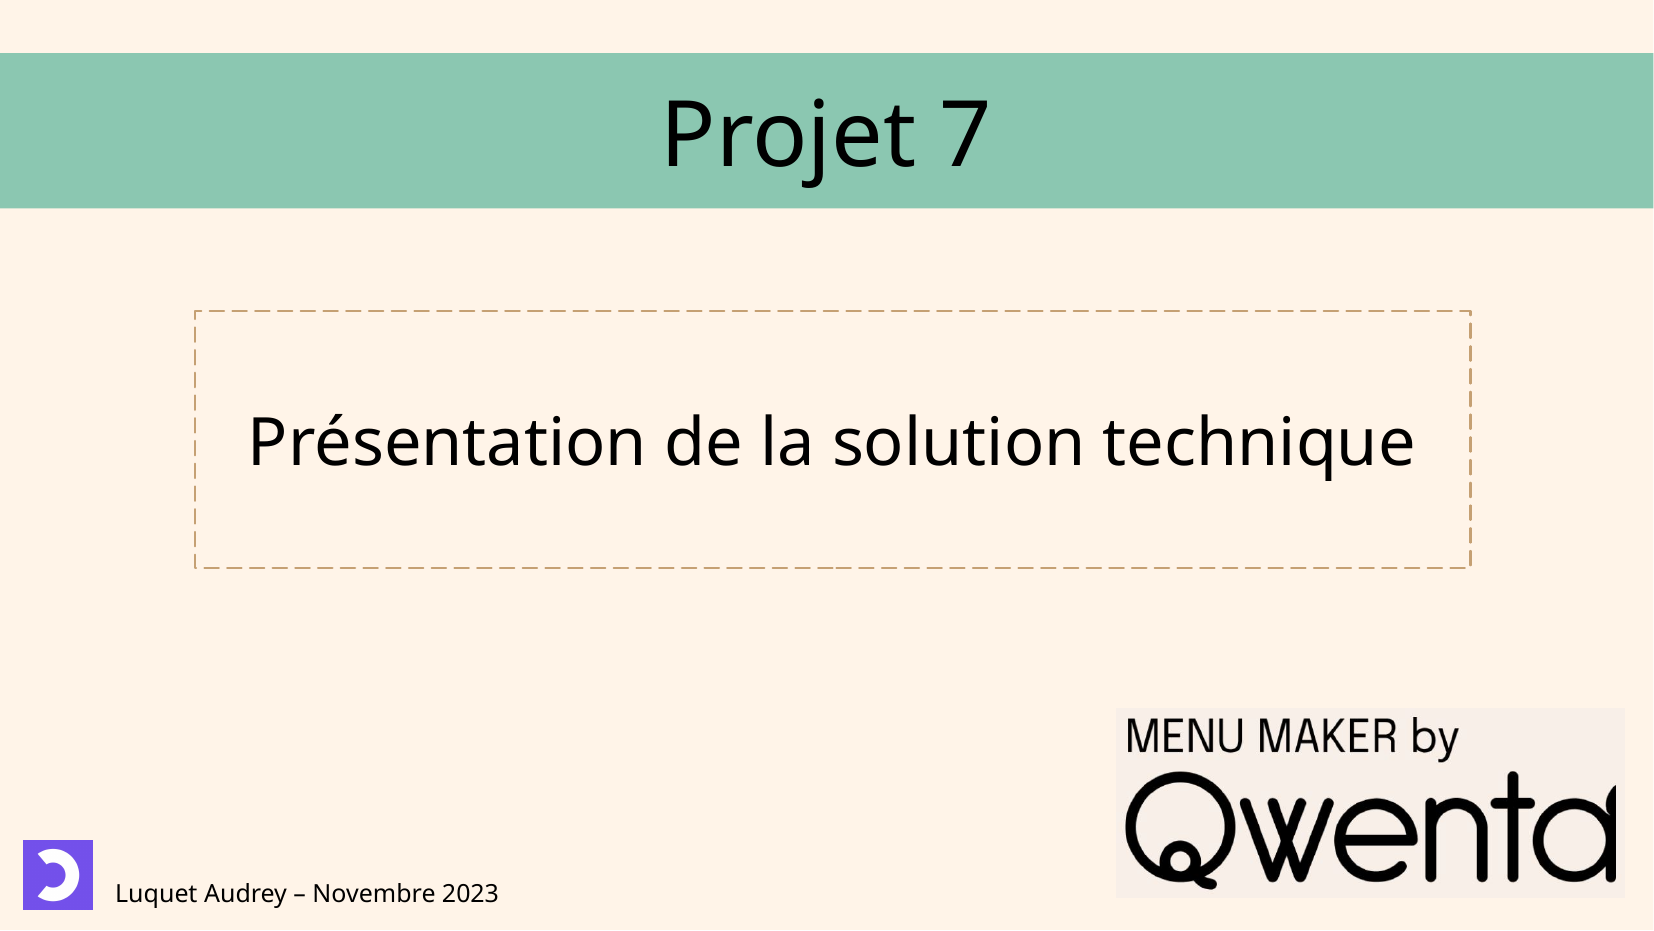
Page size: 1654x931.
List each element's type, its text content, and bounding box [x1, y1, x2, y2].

subtitle Présentation de la solution technique [194, 311, 1471, 568]
picture [23, 840, 93, 910]
title Projet 7 [0, 53, 1654, 209]
picture [1116, 708, 1625, 898]
text_box Luquet Audrey – Novembre 2023 [100, 868, 544, 913]
